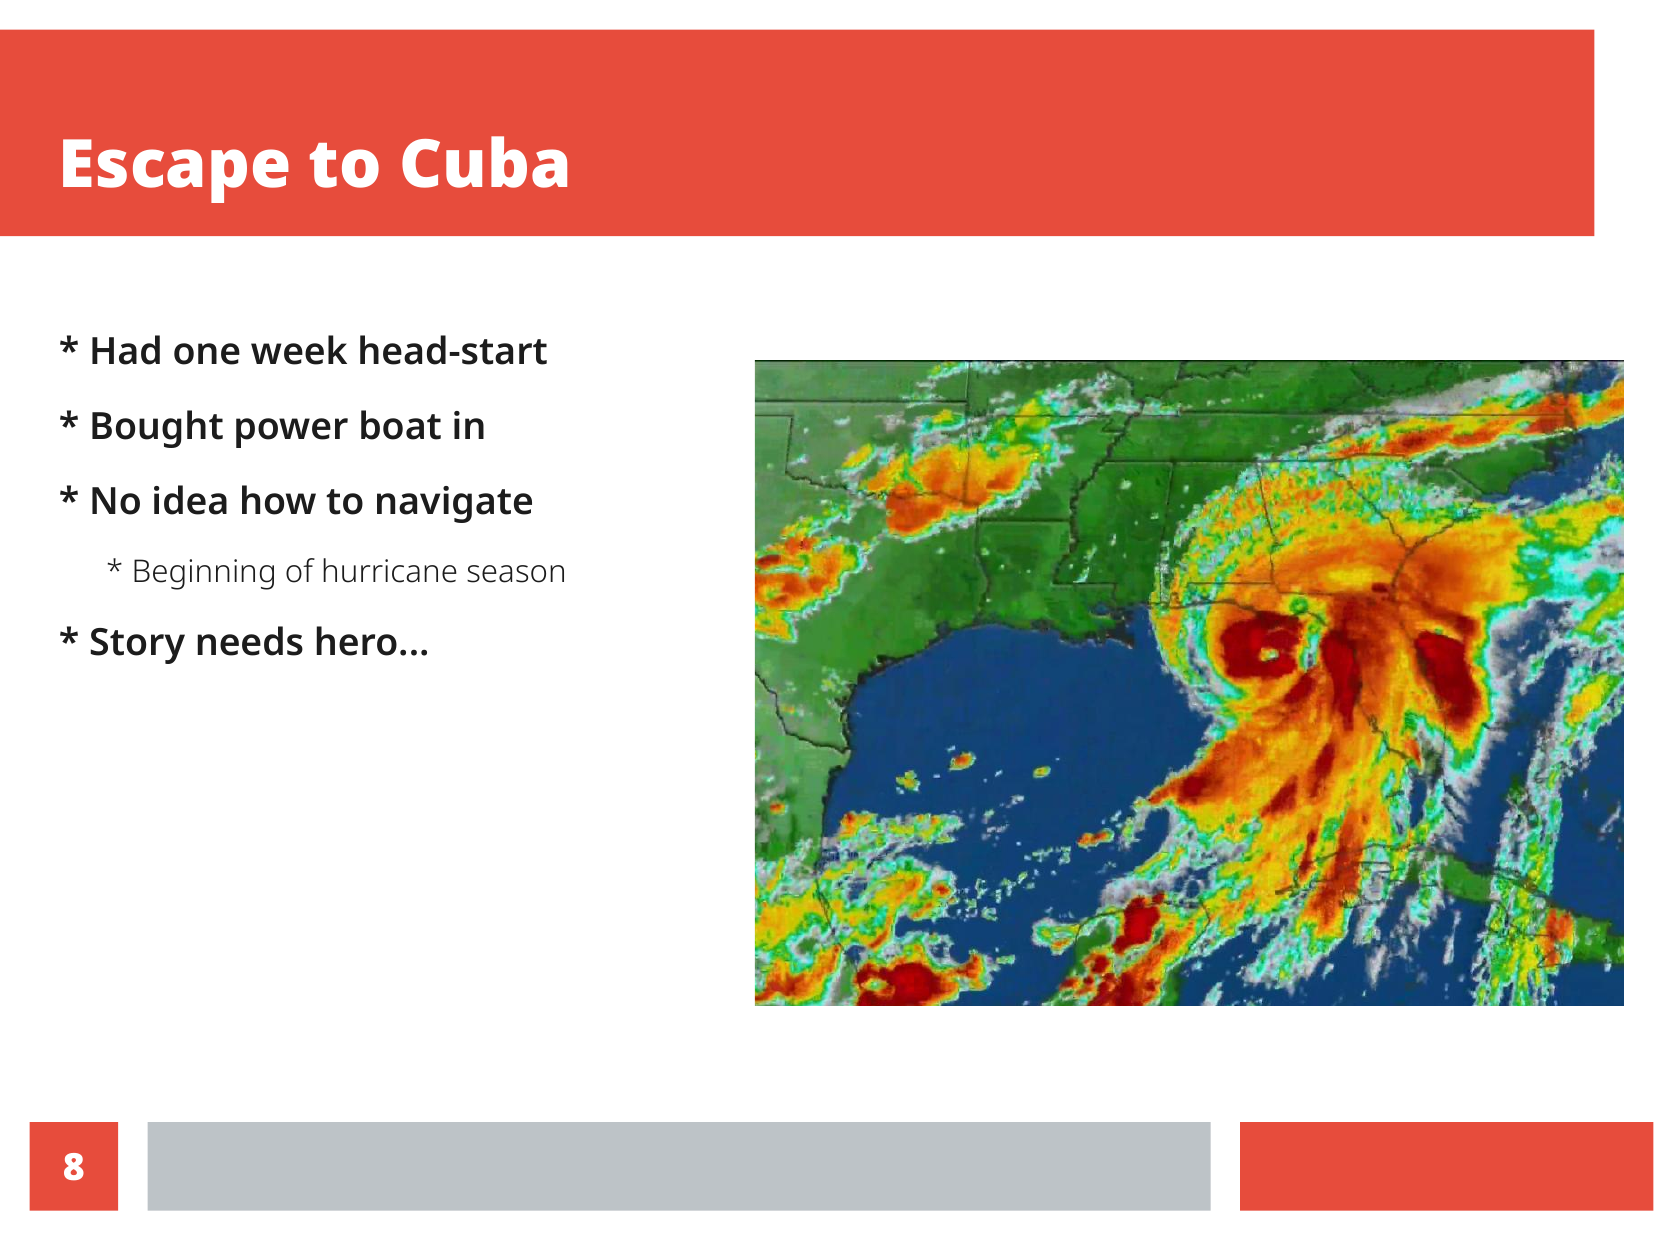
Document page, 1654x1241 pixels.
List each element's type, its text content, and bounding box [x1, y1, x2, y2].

list * Had one week head-start * Bought power boat in * No idea how to navigate * Beginning of hurricane season * Story needs hero... [59, 324, 1565, 1093]
picture [754, 360, 1624, 1006]
title Escape to Cuba [59, 59, 1595, 207]
